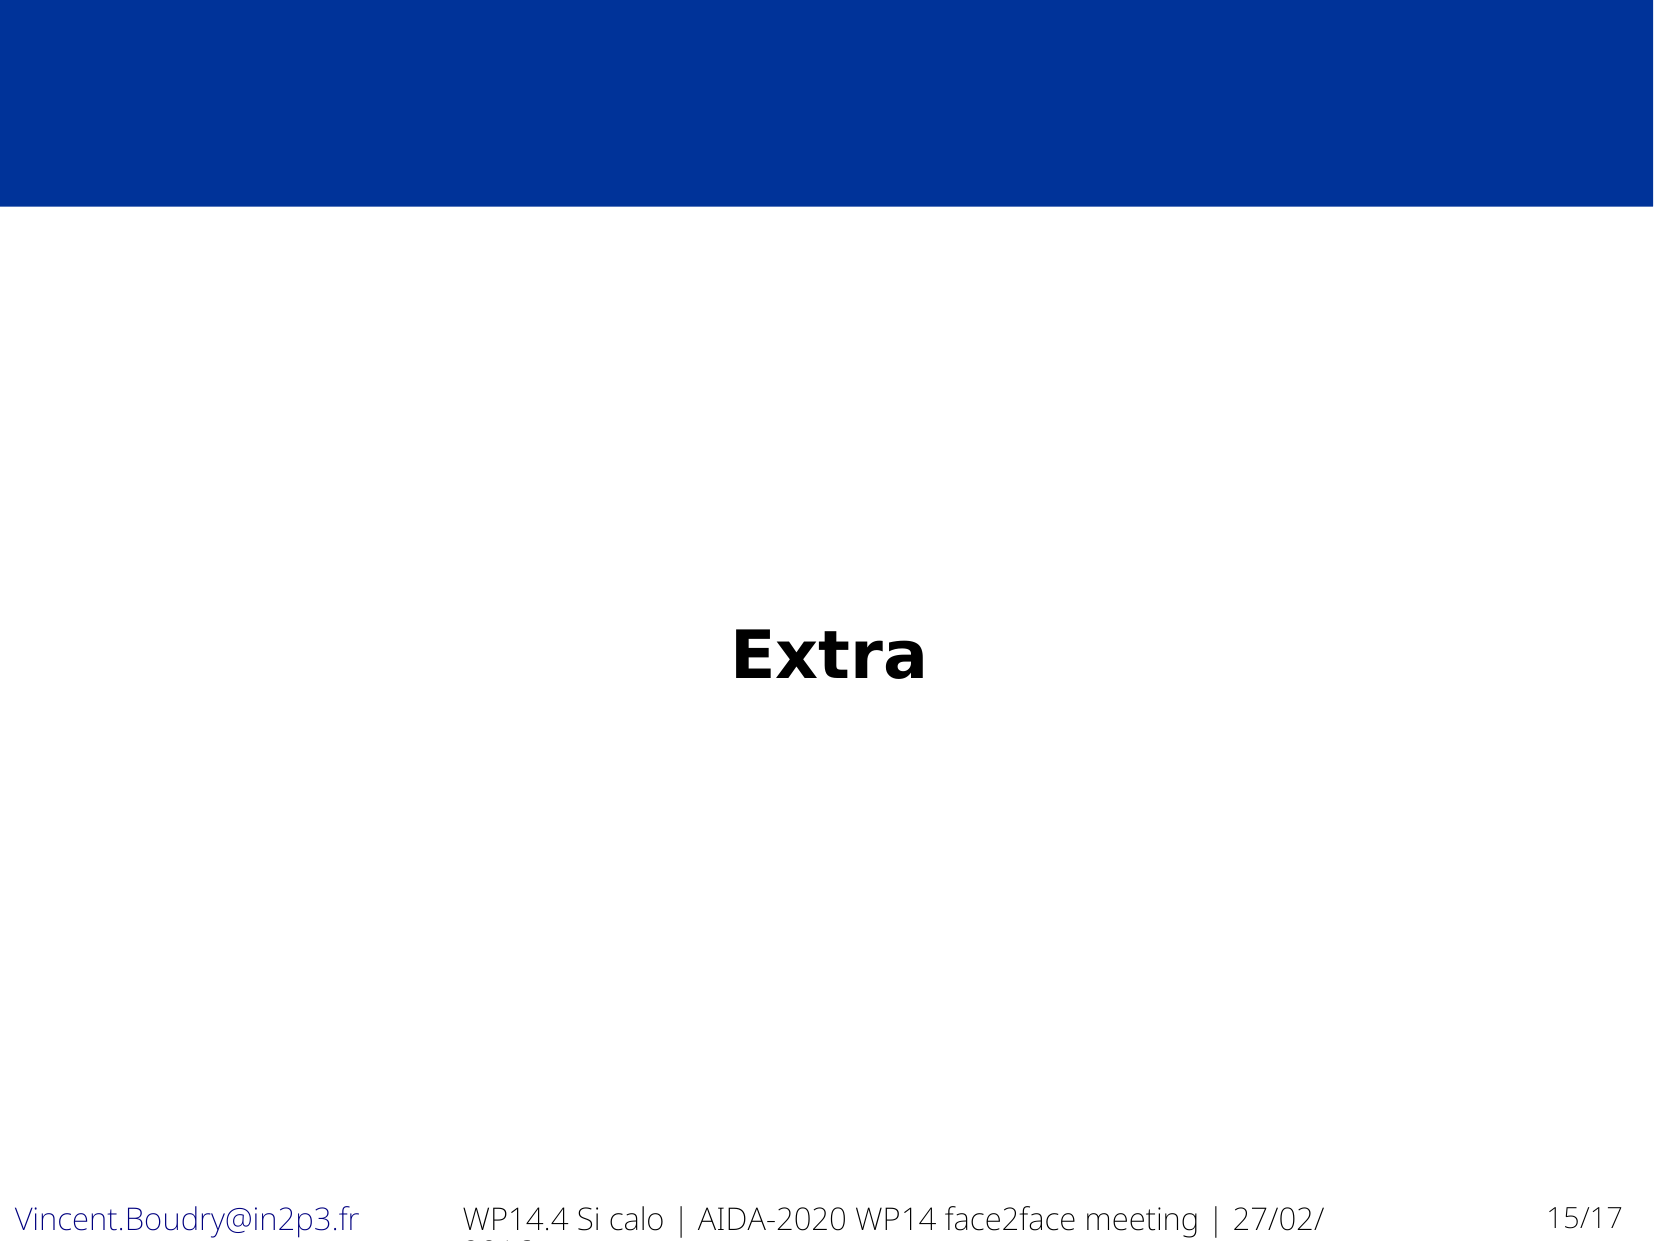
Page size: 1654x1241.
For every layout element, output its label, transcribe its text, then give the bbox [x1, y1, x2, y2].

subtitle Extra [24, 253, 1635, 1059]
